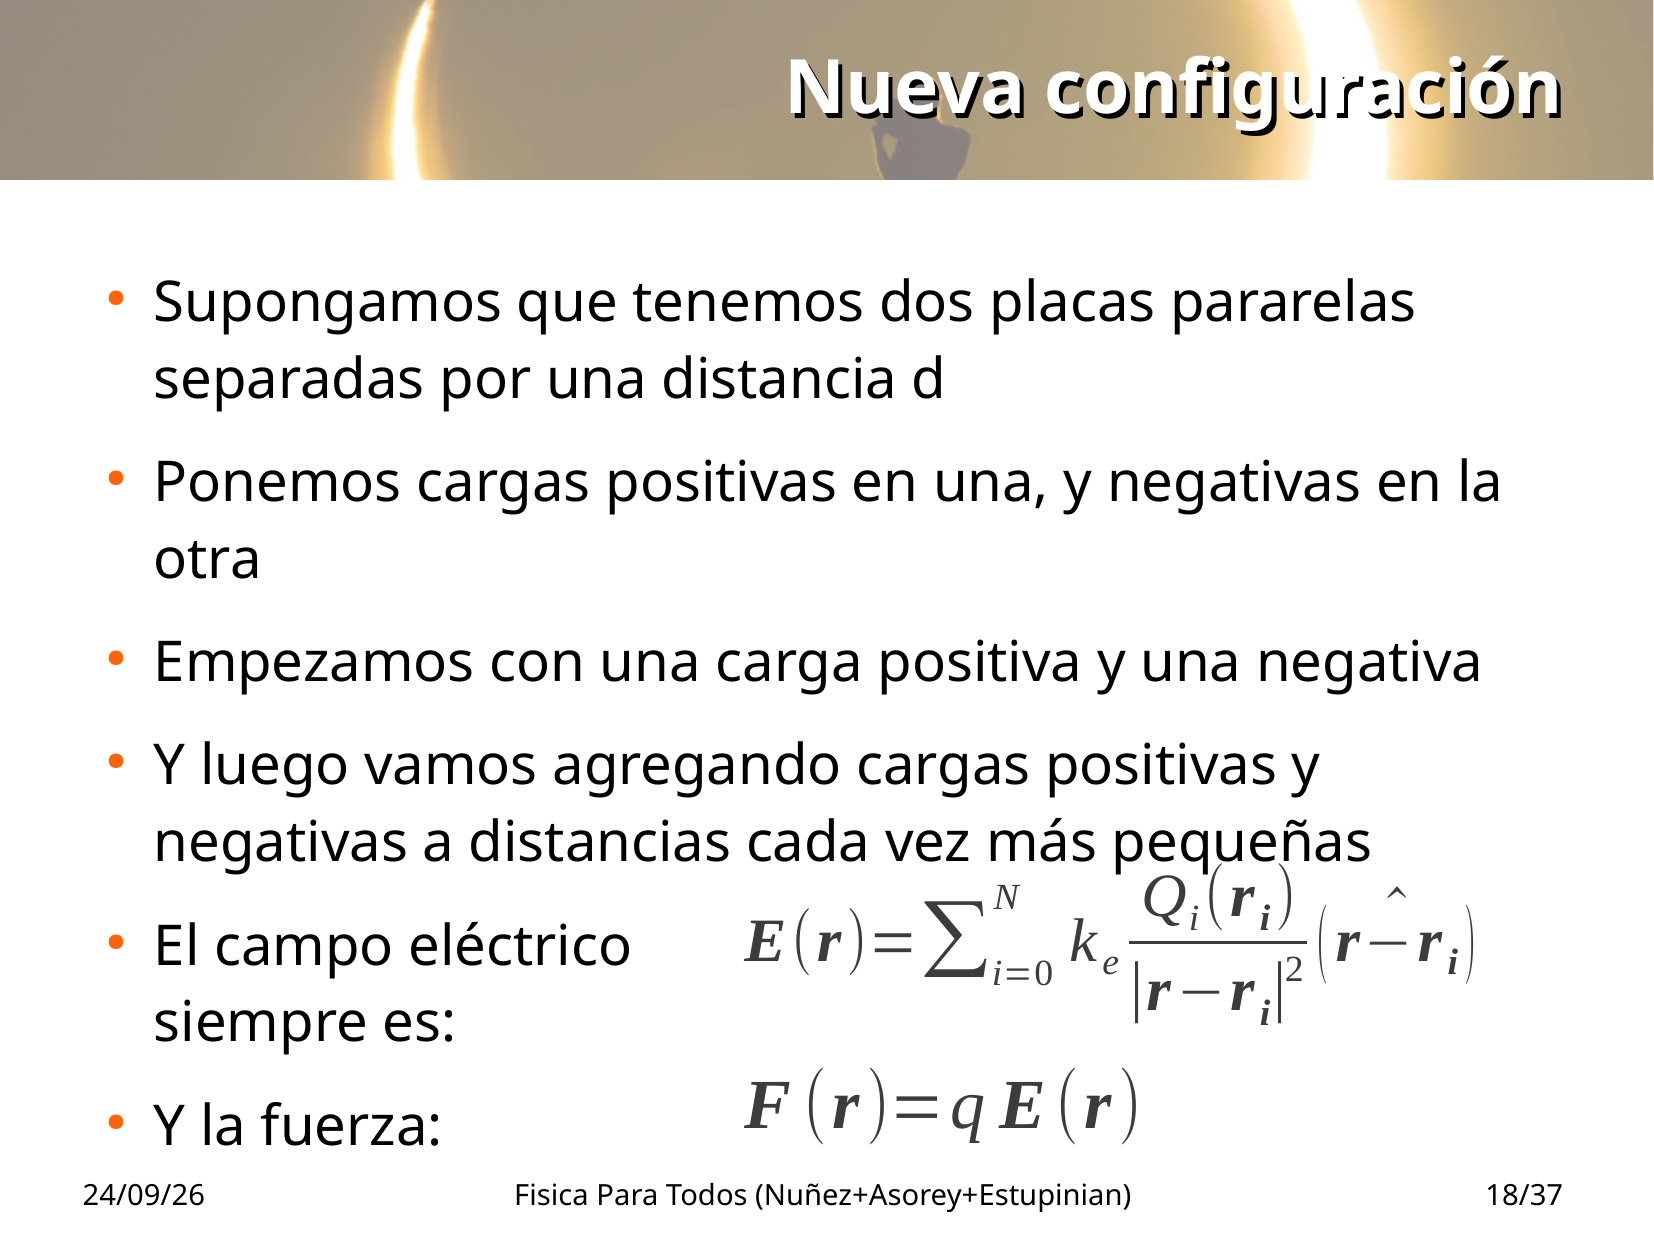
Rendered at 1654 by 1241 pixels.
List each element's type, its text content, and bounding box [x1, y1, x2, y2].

chart [735, 859, 1483, 1034]
picture [0, 0, 1654, 180]
chart [735, 1065, 1149, 1150]
list Supongamos que tenemos dos placas pararelas separadas por una distancia d Ponemos cargas positivas en una, y negativas en la otra Empezamos con una carga positiva y una negativa Y luego vamos agregando cargas positivas y negativas a distancias cada vez más pequeñas El campo eléctrico siempre es: Y la fuerza: [90, 261, 1576, 1171]
title Nueva configuración [75, 19, 1564, 151]
